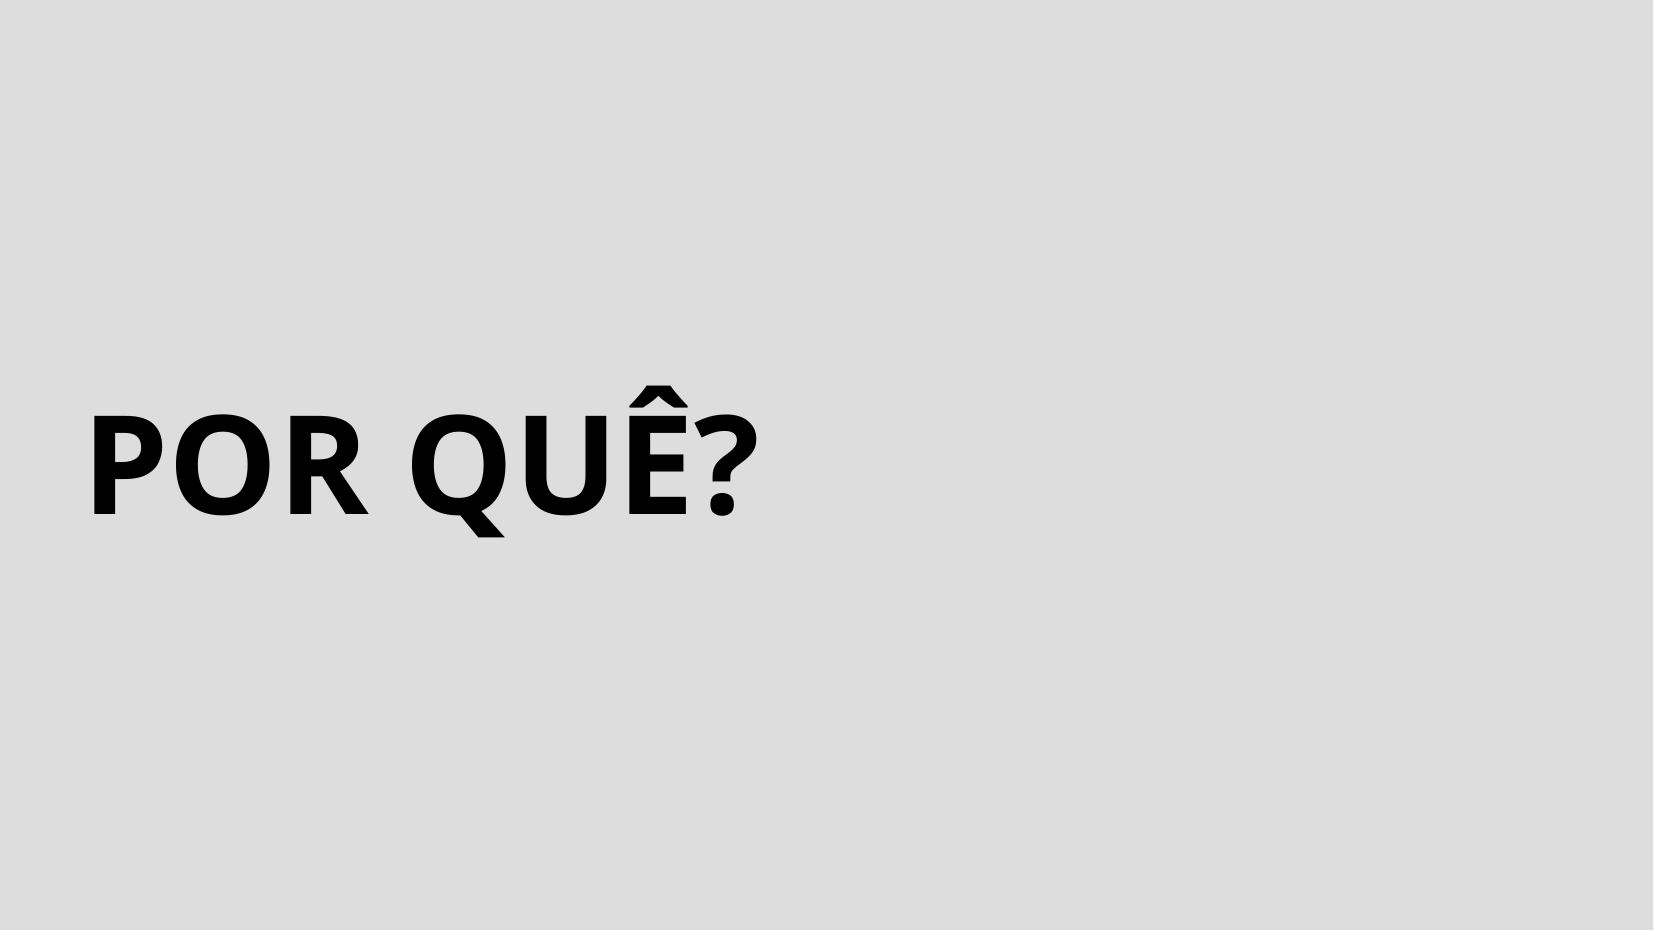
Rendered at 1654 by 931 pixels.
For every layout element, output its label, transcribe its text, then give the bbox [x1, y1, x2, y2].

subtitle POR QUÊ? [82, 37, 1571, 886]
